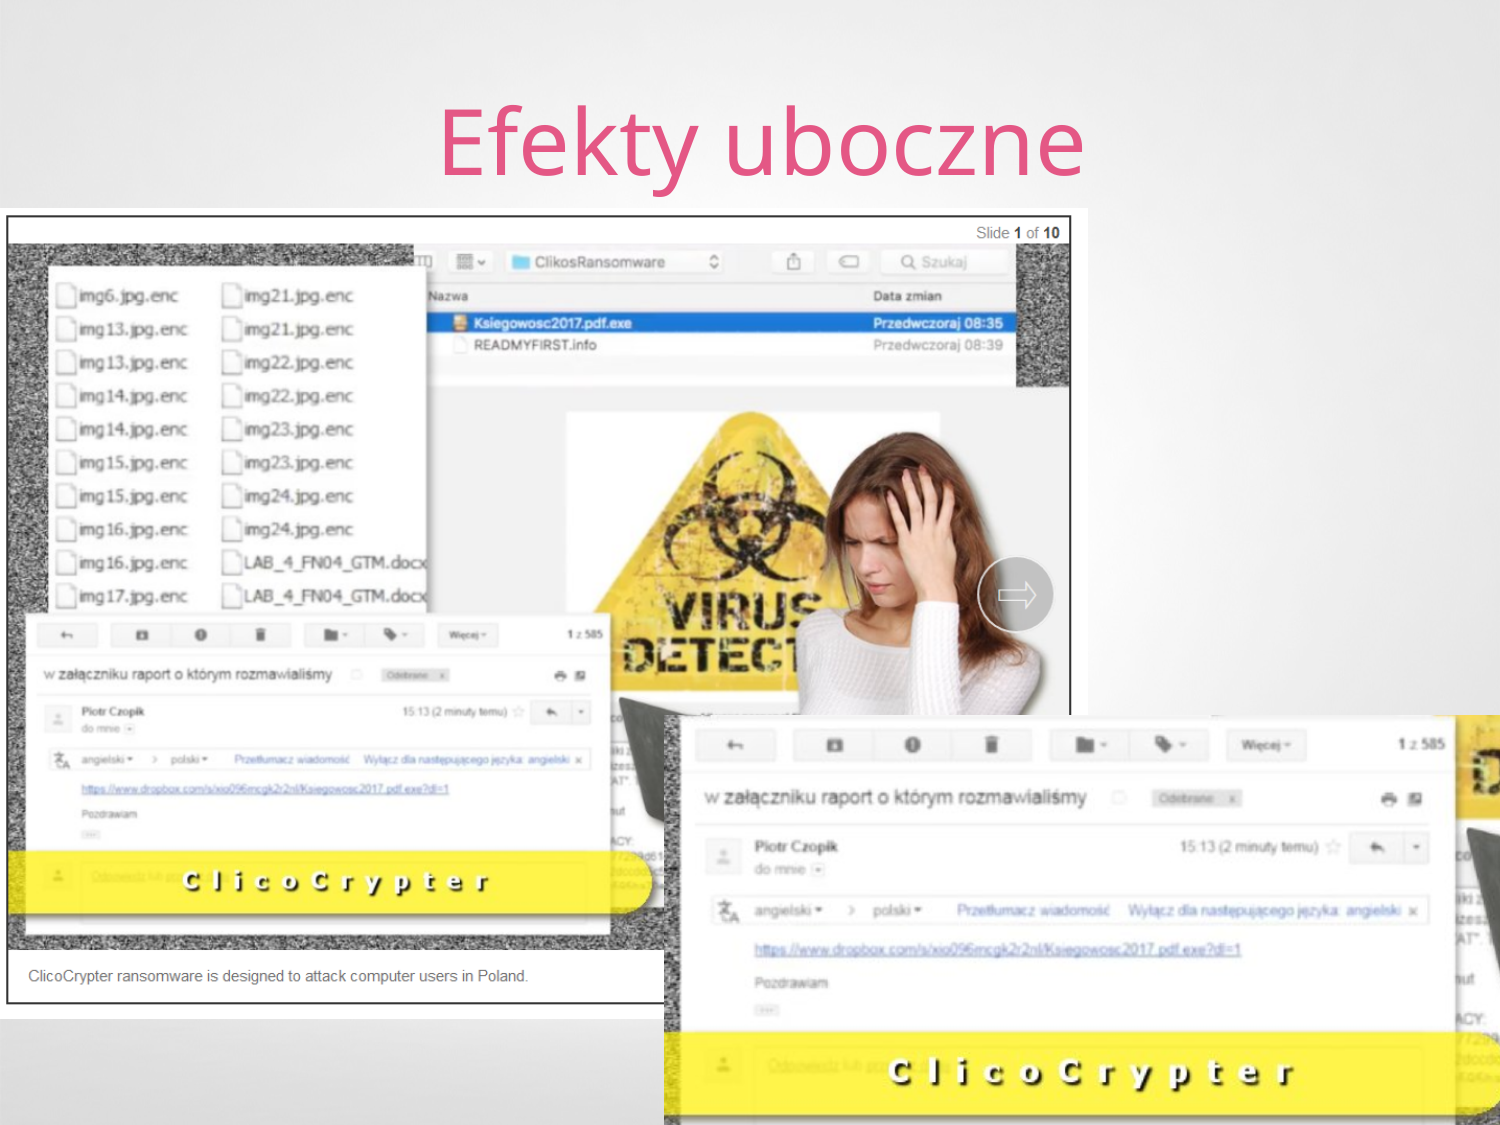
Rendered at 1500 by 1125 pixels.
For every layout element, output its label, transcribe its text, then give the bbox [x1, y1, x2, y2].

picture [0, 0, 1500, 1125]
title Efekty uboczne [75, 45, 1425, 233]
